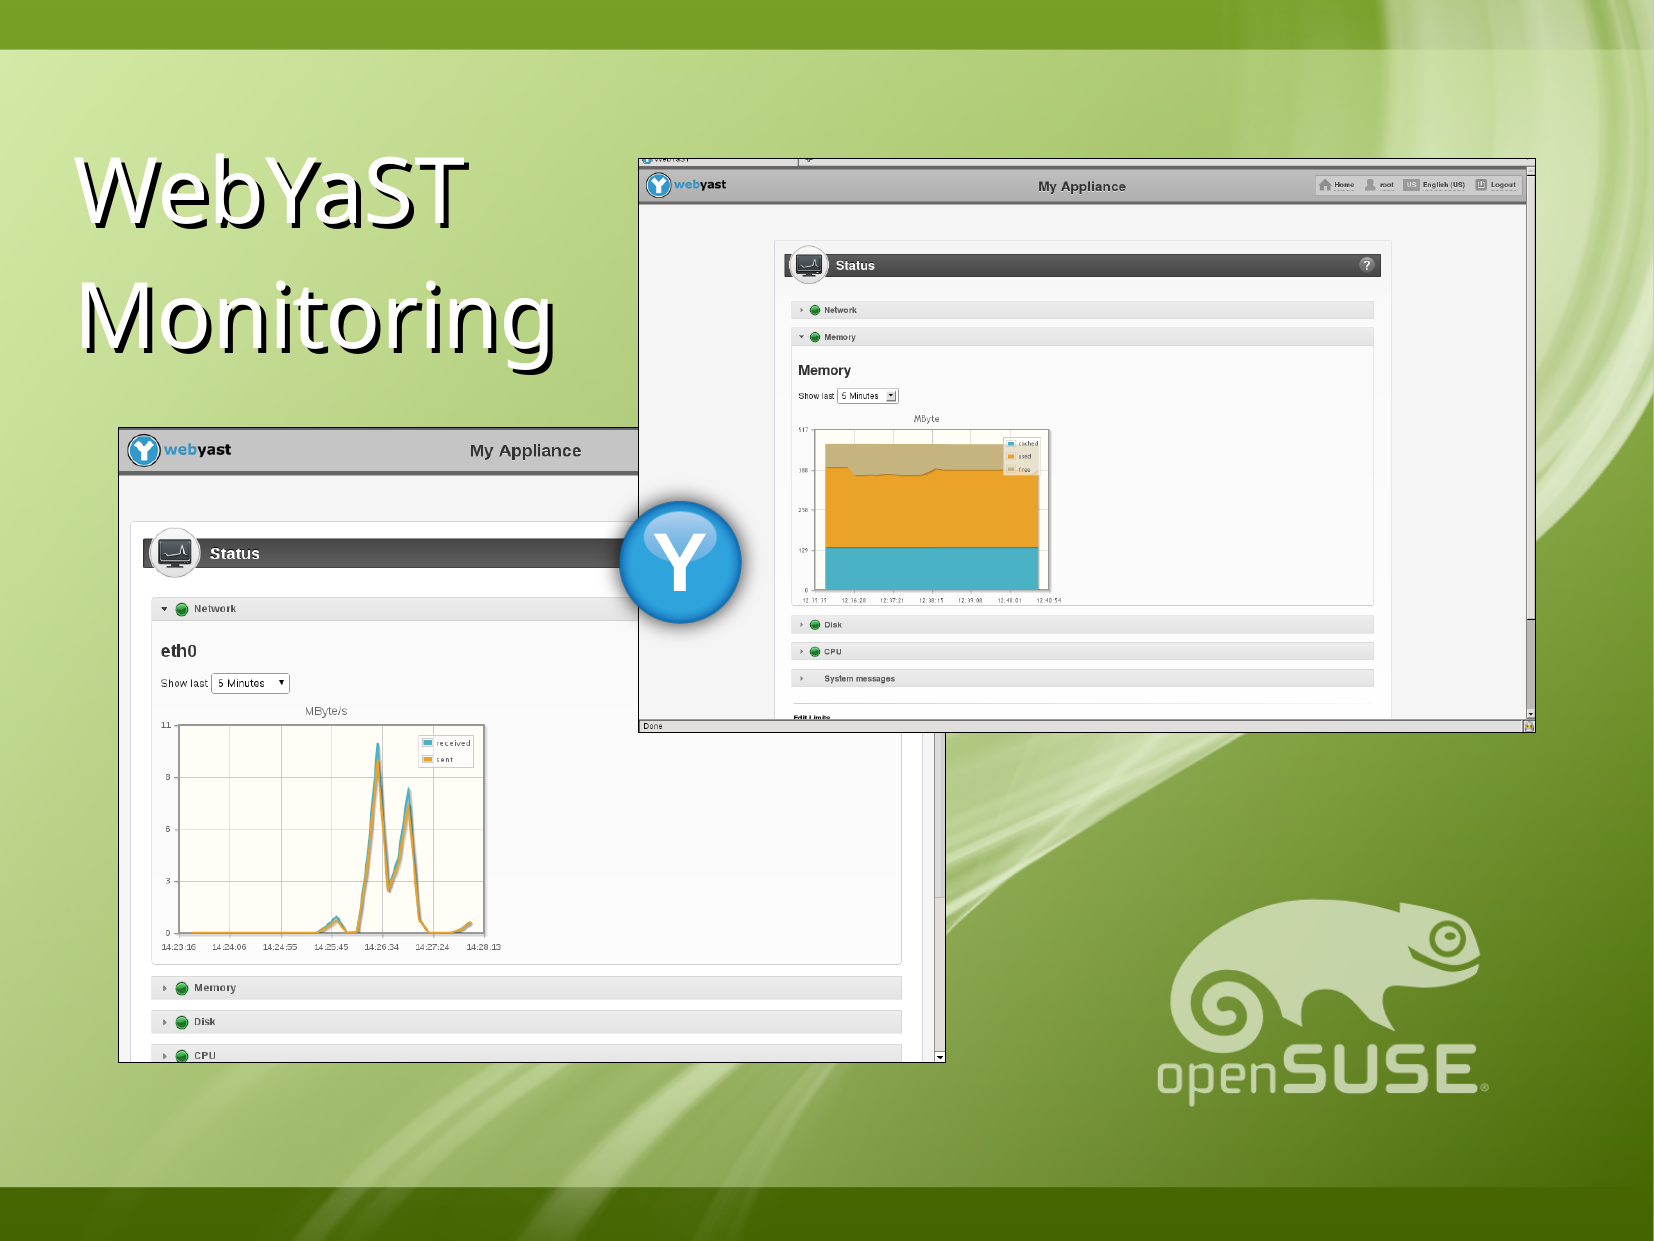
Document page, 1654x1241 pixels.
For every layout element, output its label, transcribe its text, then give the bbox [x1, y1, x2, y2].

picture [0, 0, 1654, 1241]
text_box WebYaST Monitoring [59, 118, 621, 390]
